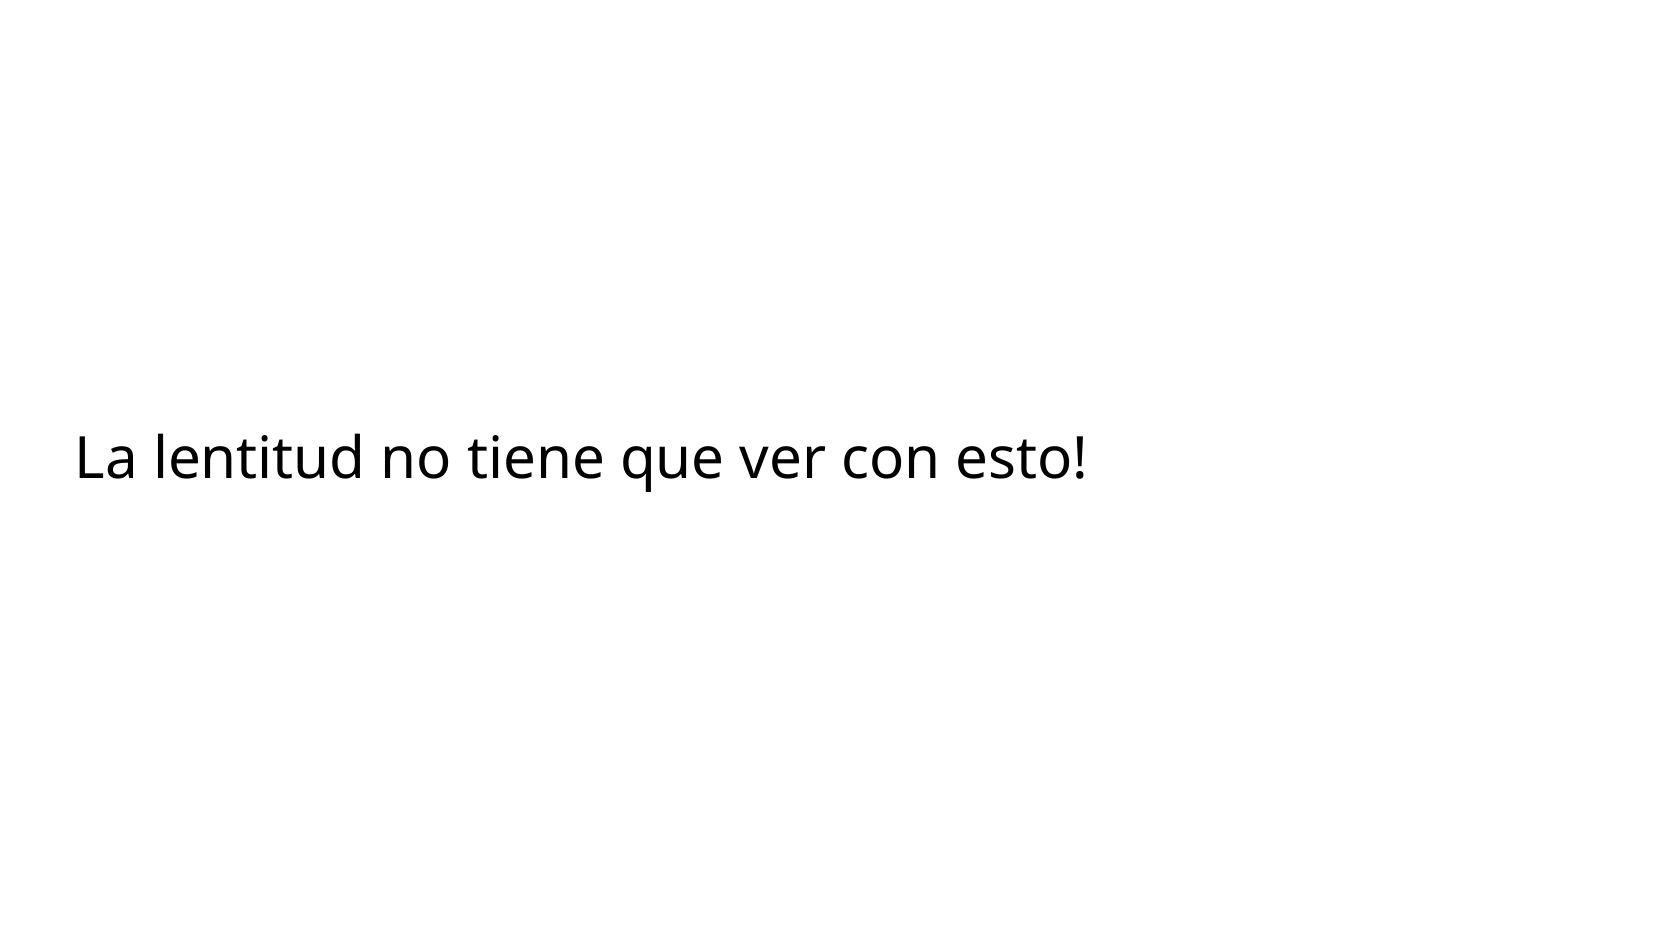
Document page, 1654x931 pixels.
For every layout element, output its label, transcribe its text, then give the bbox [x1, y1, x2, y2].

text_box La lentitud no tiene que ver con esto! [60, 118, 1606, 794]
